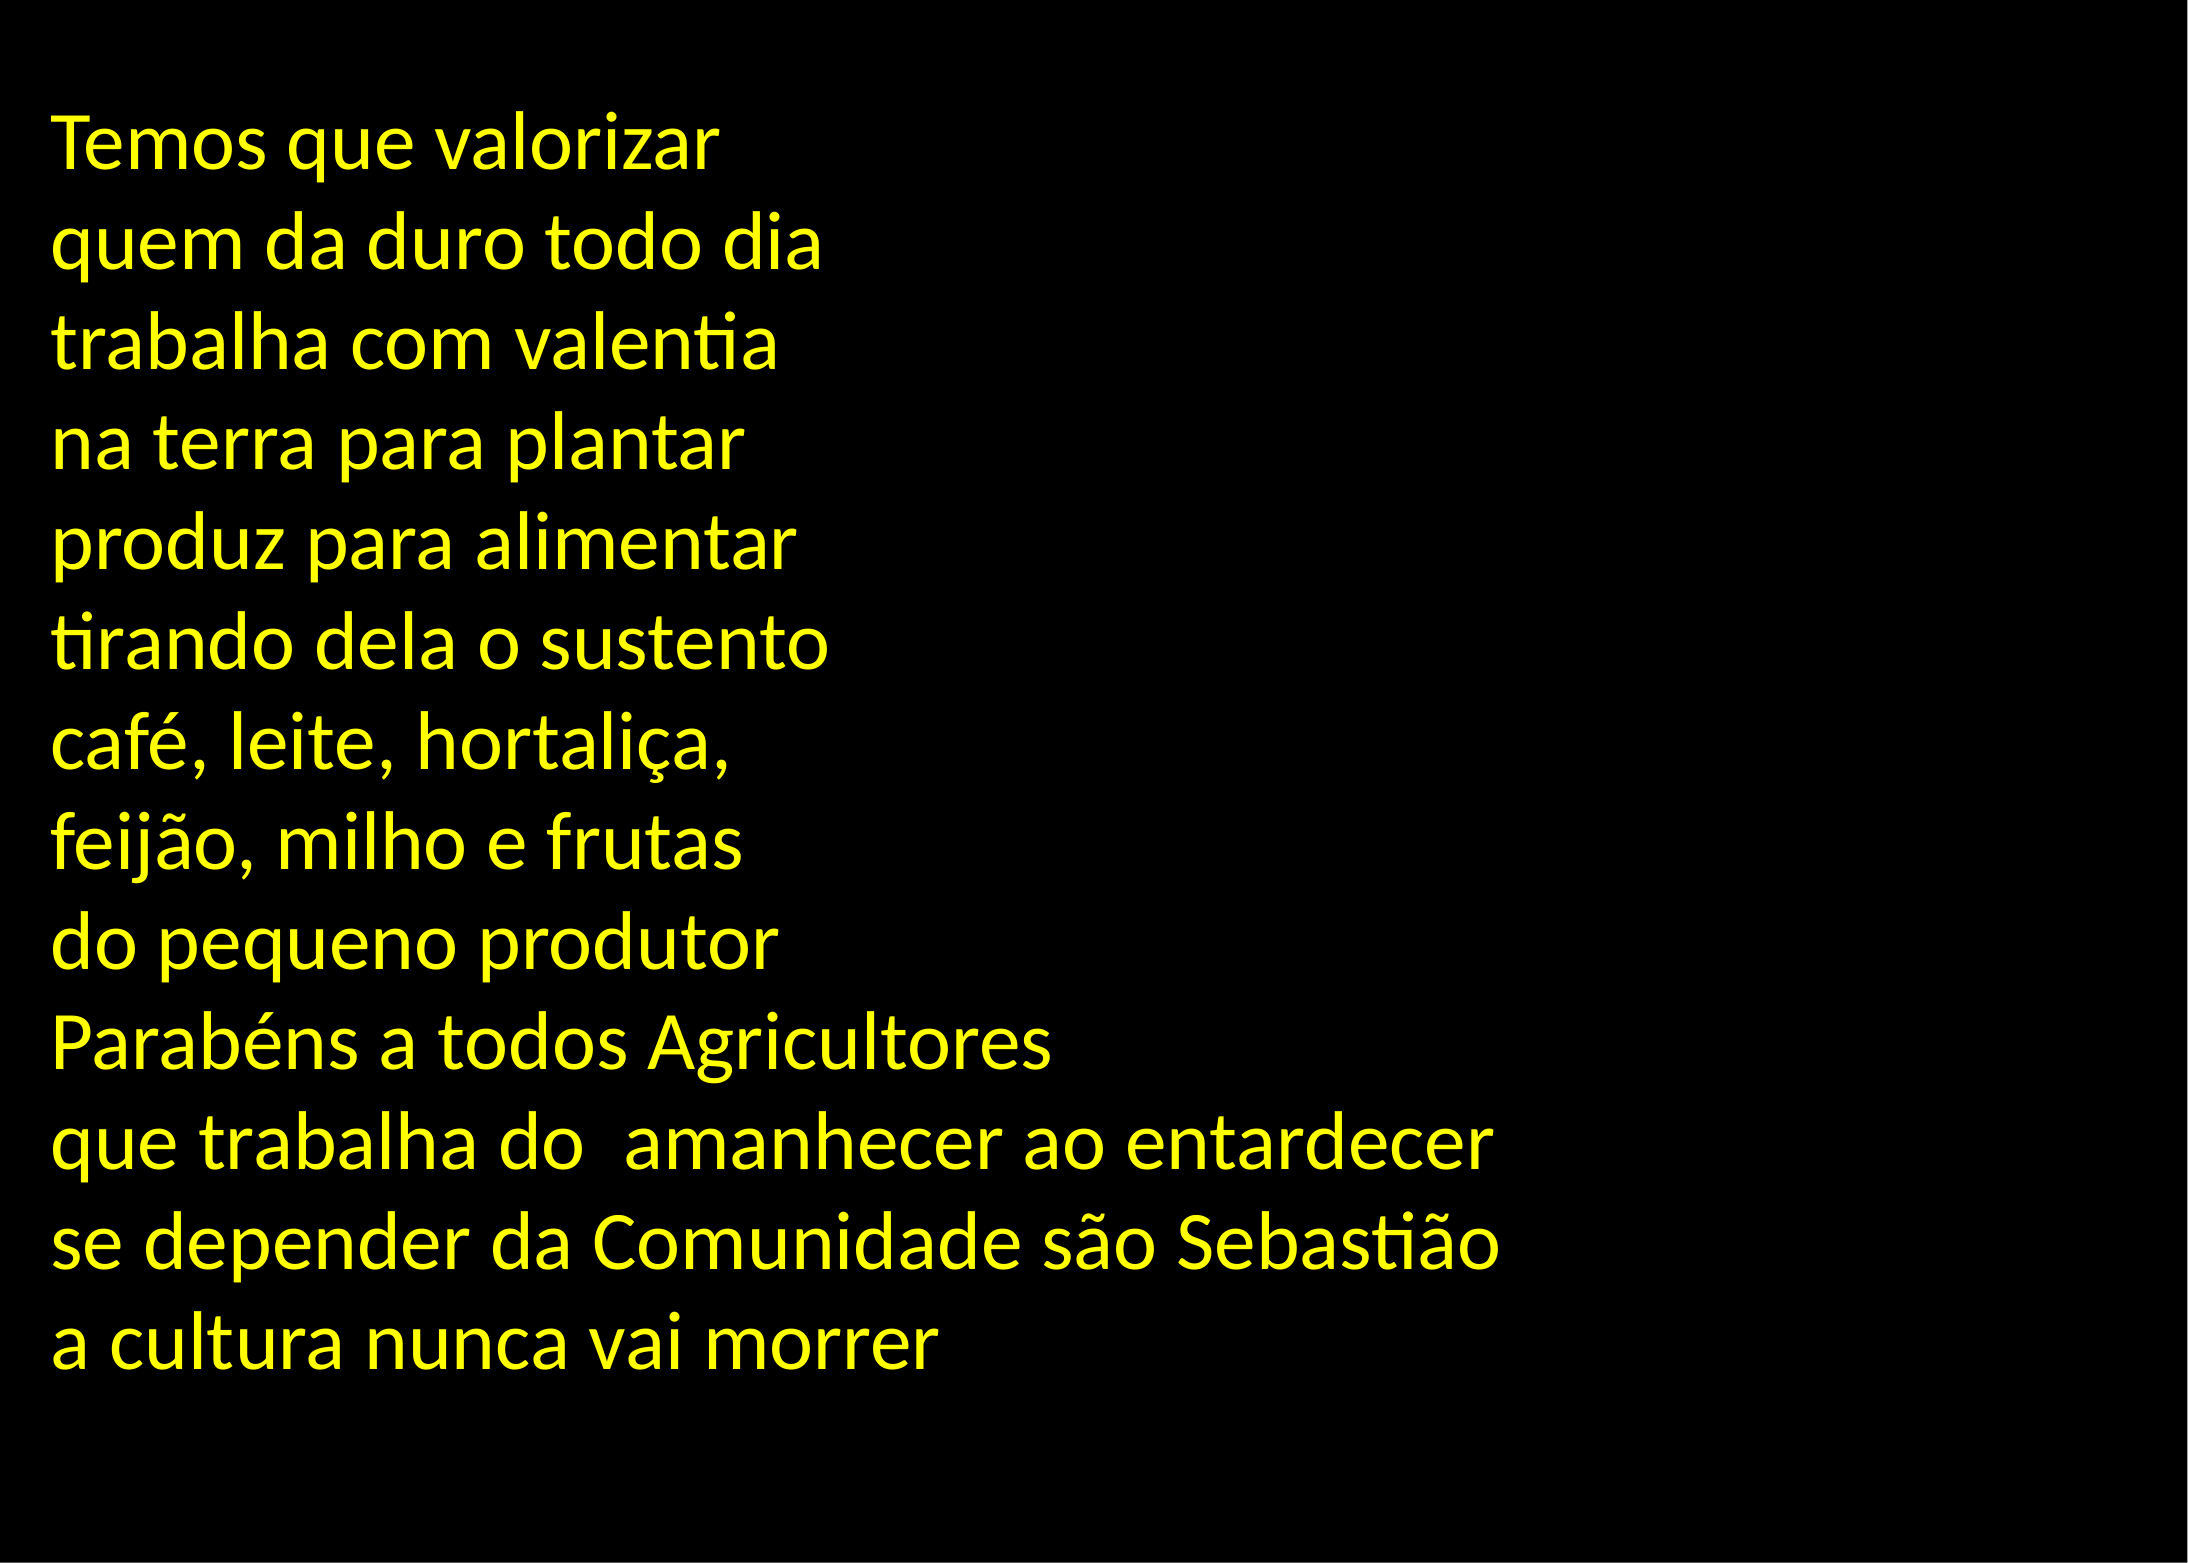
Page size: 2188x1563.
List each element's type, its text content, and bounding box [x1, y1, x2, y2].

title Temos que valorizar quem da duro todo dia trabalha com valentia na terra para plantar produz para alimentar tirando dela o sustento café, leite, hortaliça, feijão, milho e frutas do pequeno produtor Parabéns a todos Agricultores que trabalha do amanhecer ao entardecer se depender da Comunidade são Sebastião a cultura nunca vai morrer [0, 0, 2188, 1563]
